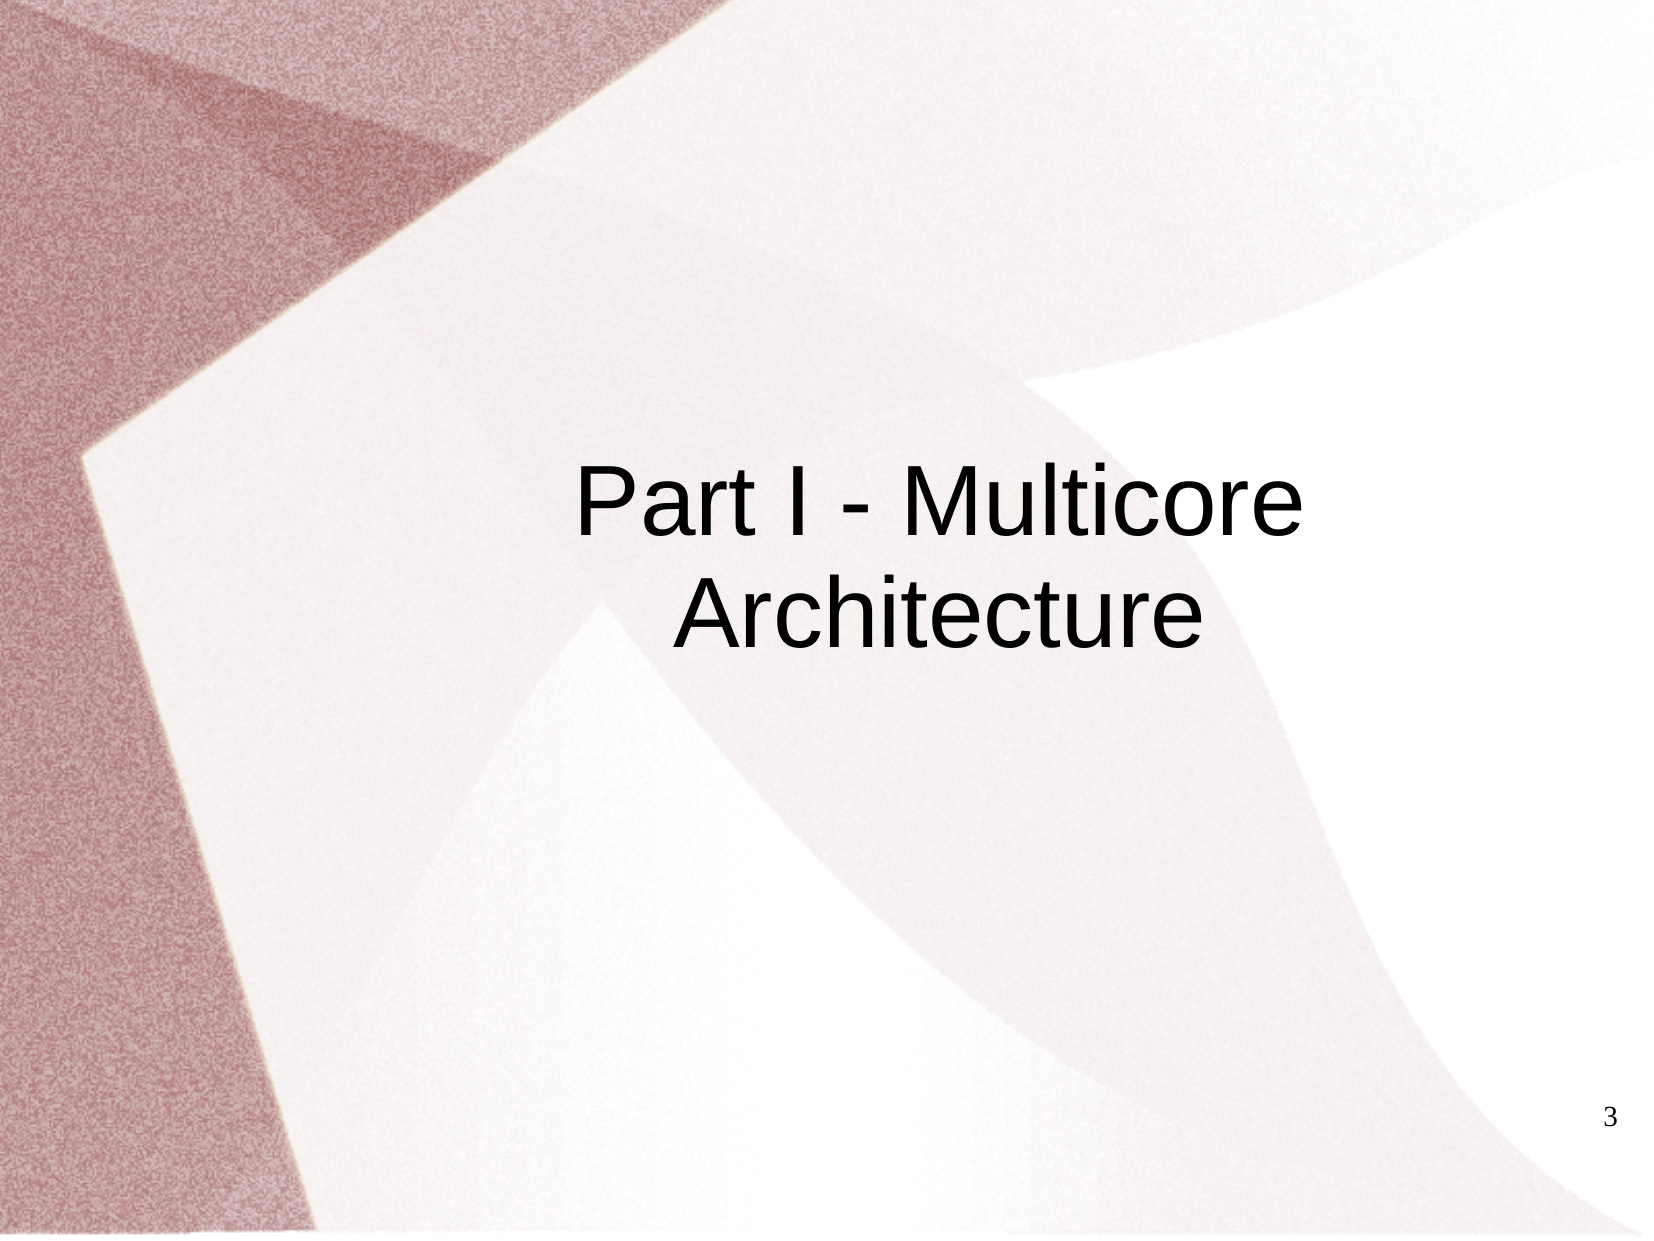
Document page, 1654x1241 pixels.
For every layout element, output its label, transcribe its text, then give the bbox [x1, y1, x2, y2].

subtitle Part I - Multicore Architecture [435, 300, 1445, 815]
picture [0, 0, 1654, 1241]
